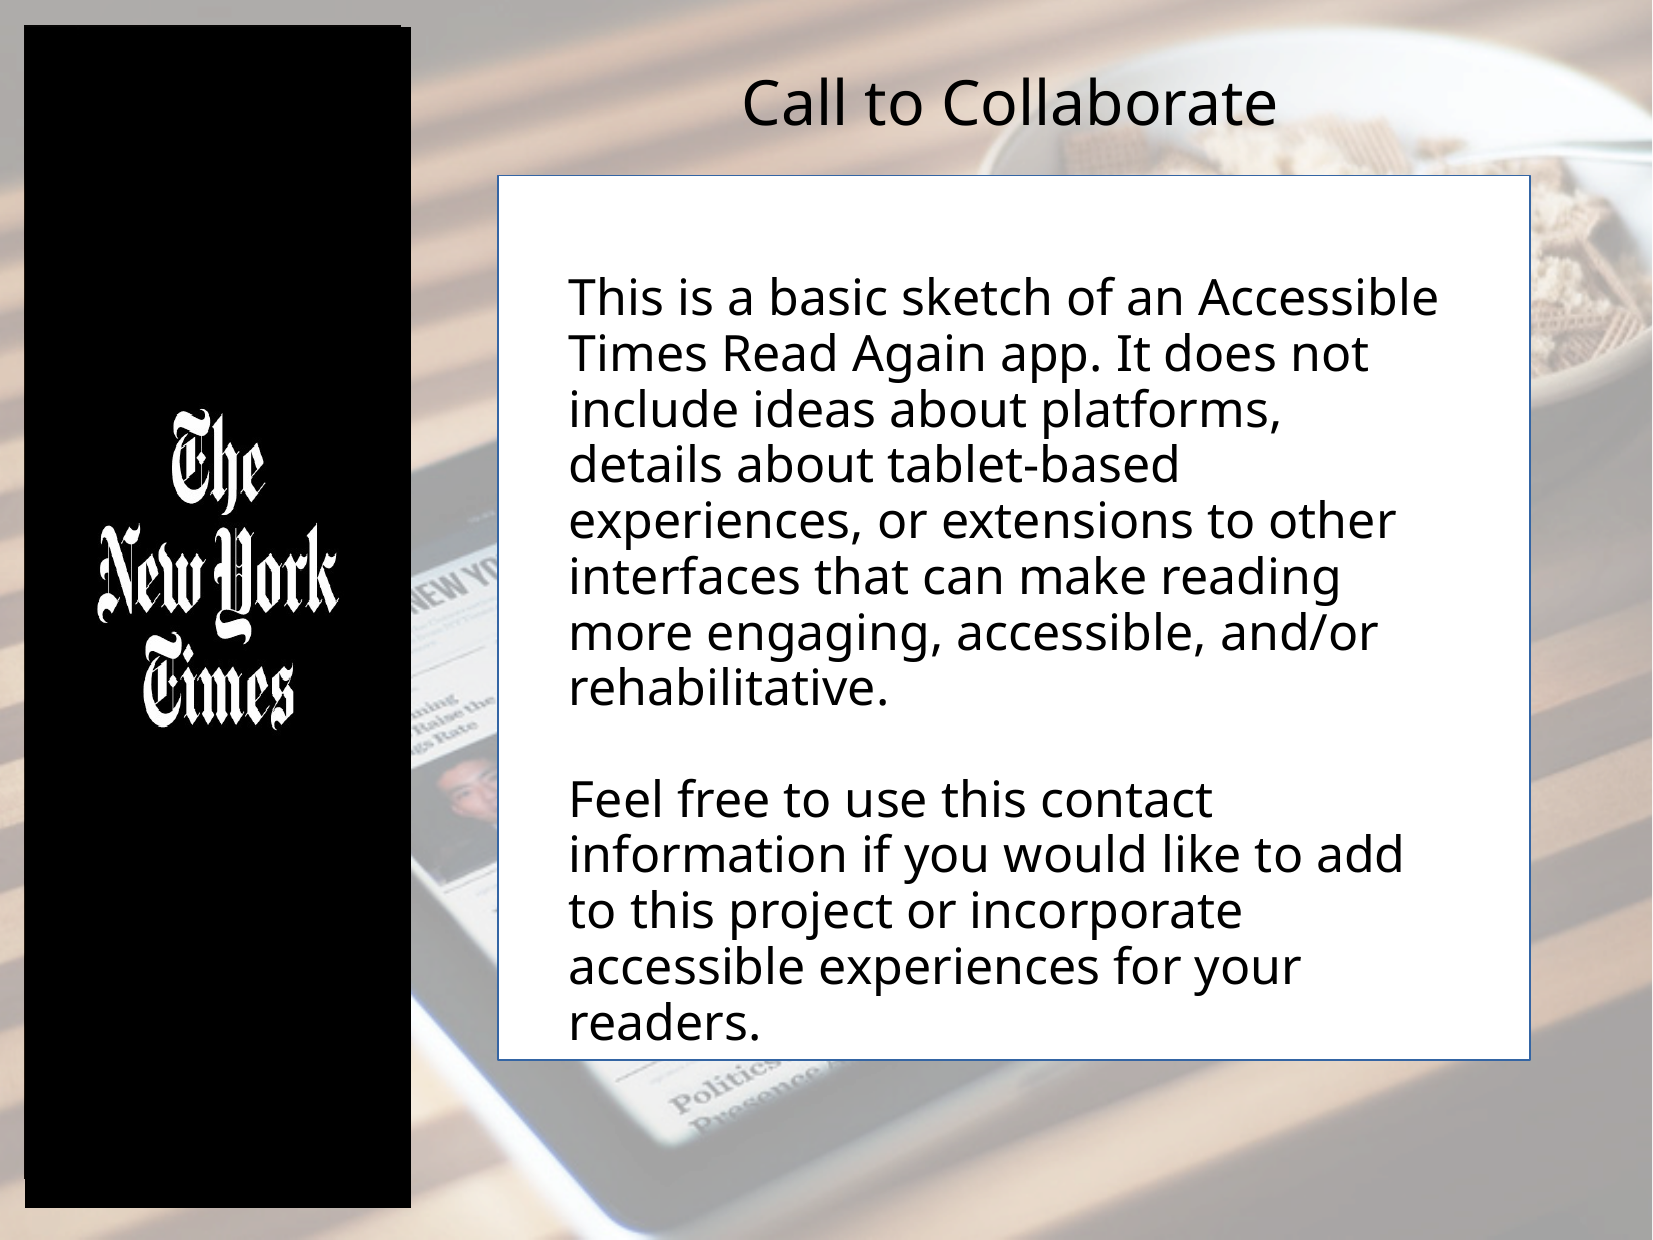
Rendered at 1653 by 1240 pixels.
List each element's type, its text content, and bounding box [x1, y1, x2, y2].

text_box Call to Collaborate [734, 62, 1328, 147]
text_box This is a basic sketch of an Accessible Times Read Again app. It does not include ideas about platforms, details about tablet-based experiences, or extensions to other interfaces that can make reading more engaging, accessible, and/or rehabilitative. Feel free to use this contact information if you would like to add to this project or incorporate accessible experiences for your readers. [561, 263, 1451, 1059]
picture [0, 0, 1653, 1240]
